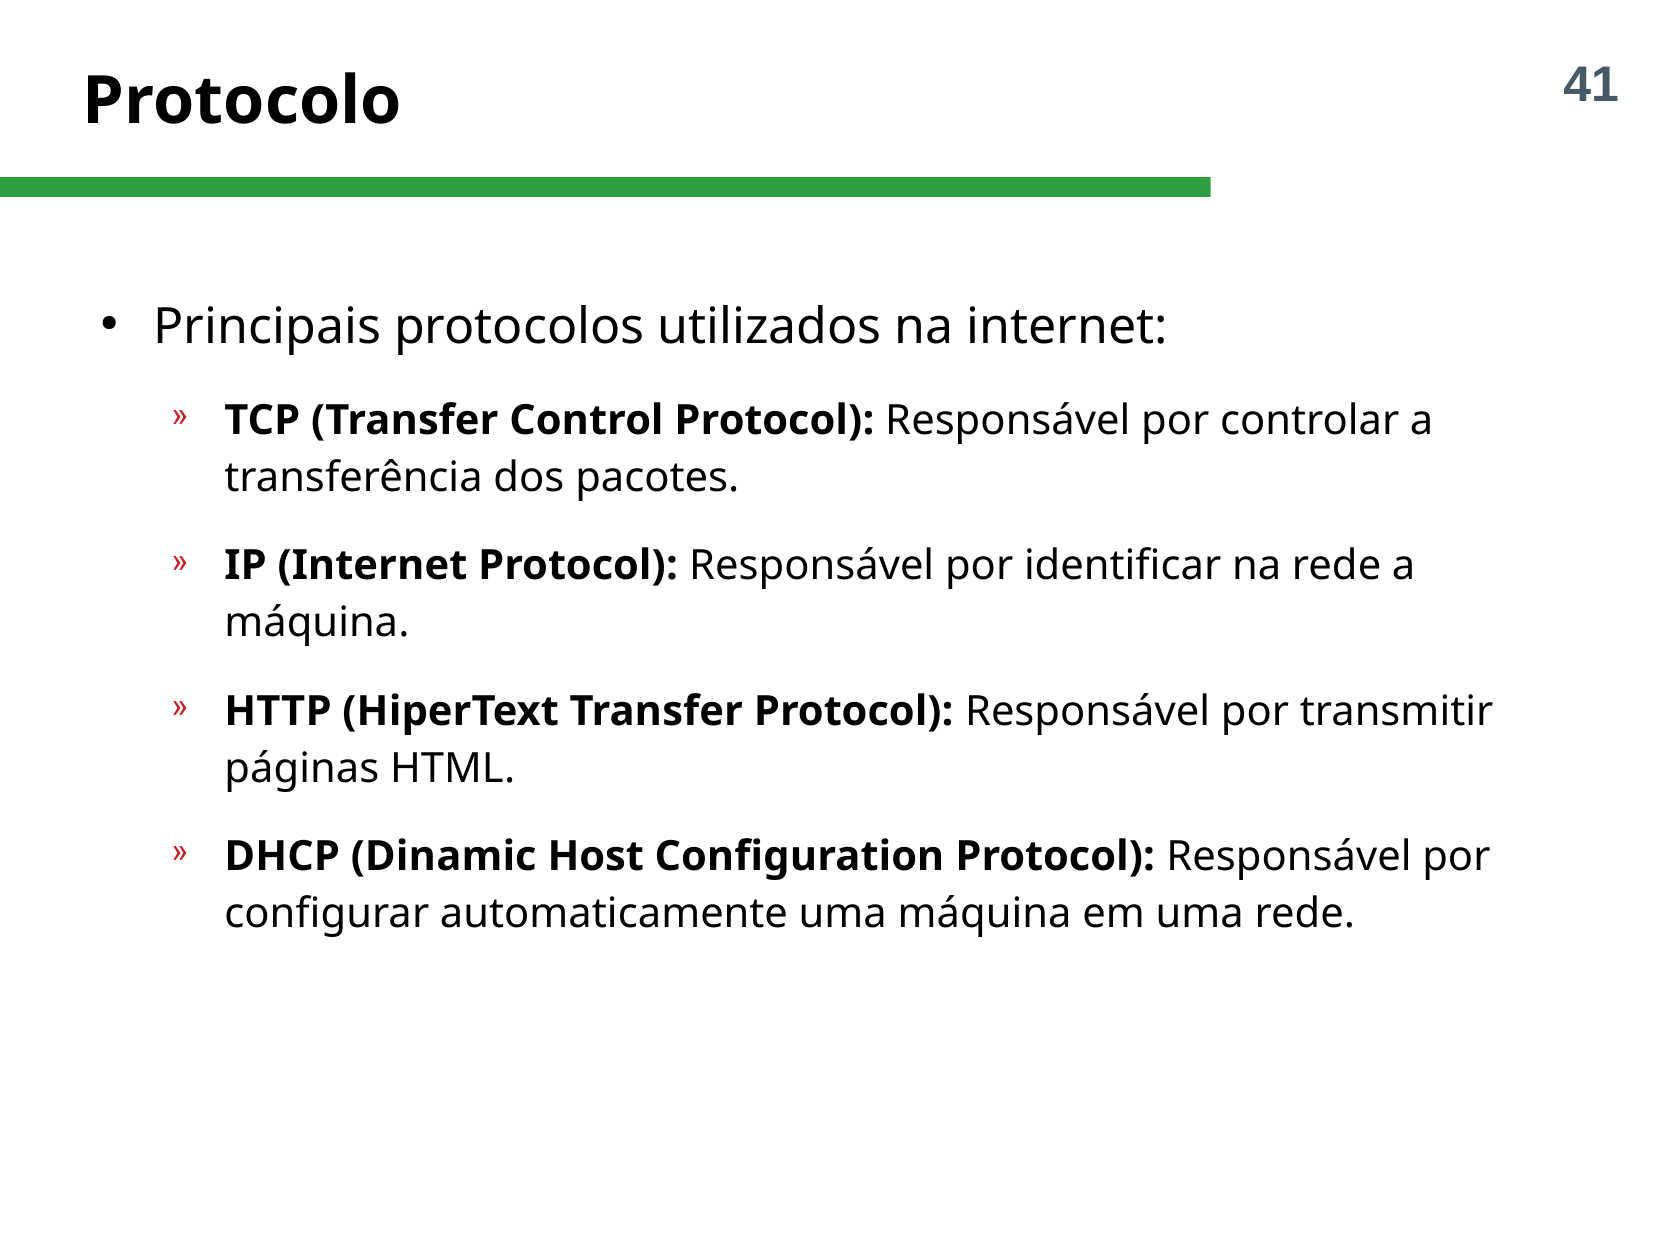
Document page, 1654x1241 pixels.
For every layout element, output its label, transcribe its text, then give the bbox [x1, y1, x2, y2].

list Principais protocolos utilizados na internet: TCP (Transfer Control Protocol): Responsável por controlar a transferência dos pacotes. IP (Internet Protocol): Responsável por identificar na rede a máquina. HTTP (HiperText Transfer Protocol): Responsável por transmitir páginas HTML. DHCP (Dinamic Host Configuration Protocol): Responsável por configurar automaticamente uma máquina em uma rede. [82, 290, 1571, 1216]
title Protocolo [82, 0, 1152, 202]
